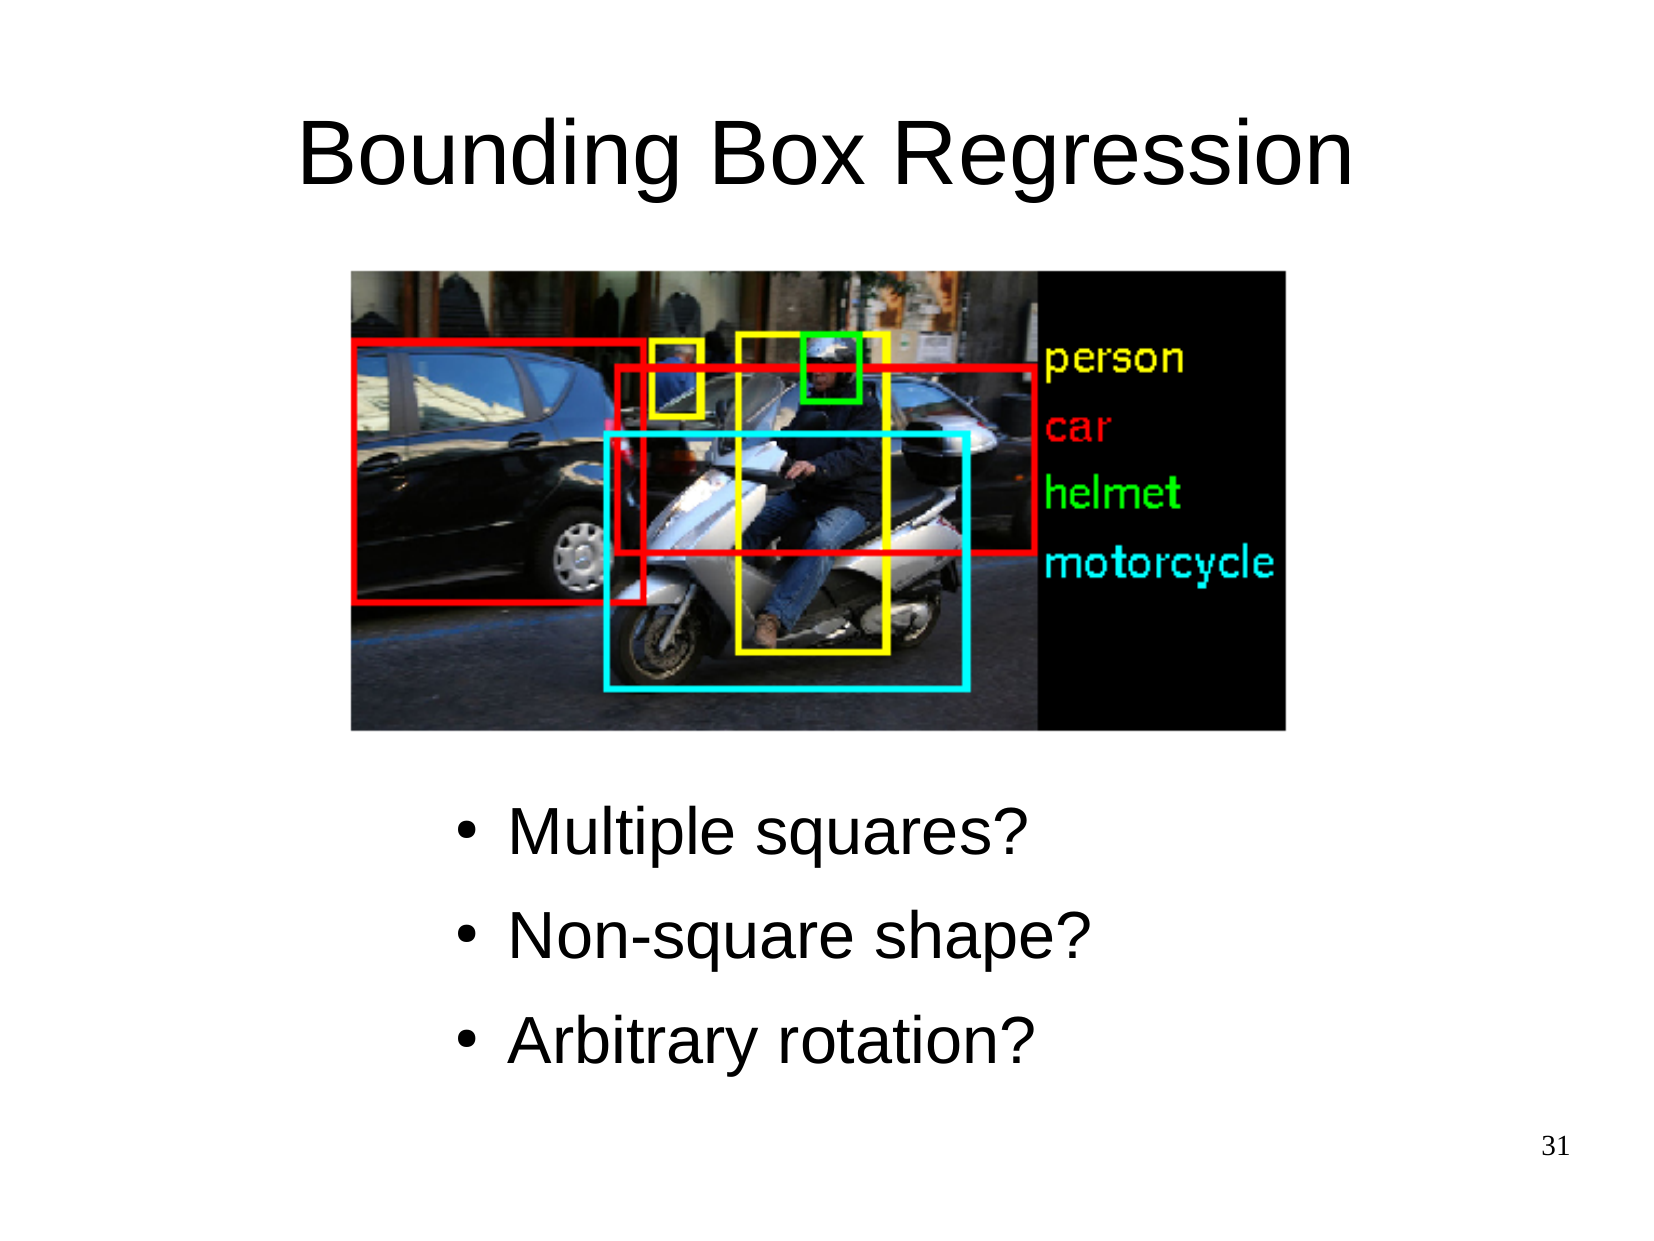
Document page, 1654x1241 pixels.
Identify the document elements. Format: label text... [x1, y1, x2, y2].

list Multiple squares? Non-square shape? Arbitrary rotation? [437, 585, 1654, 1241]
title Bounding Box Regression [82, 49, 1571, 257]
picture [308, 228, 1330, 775]
